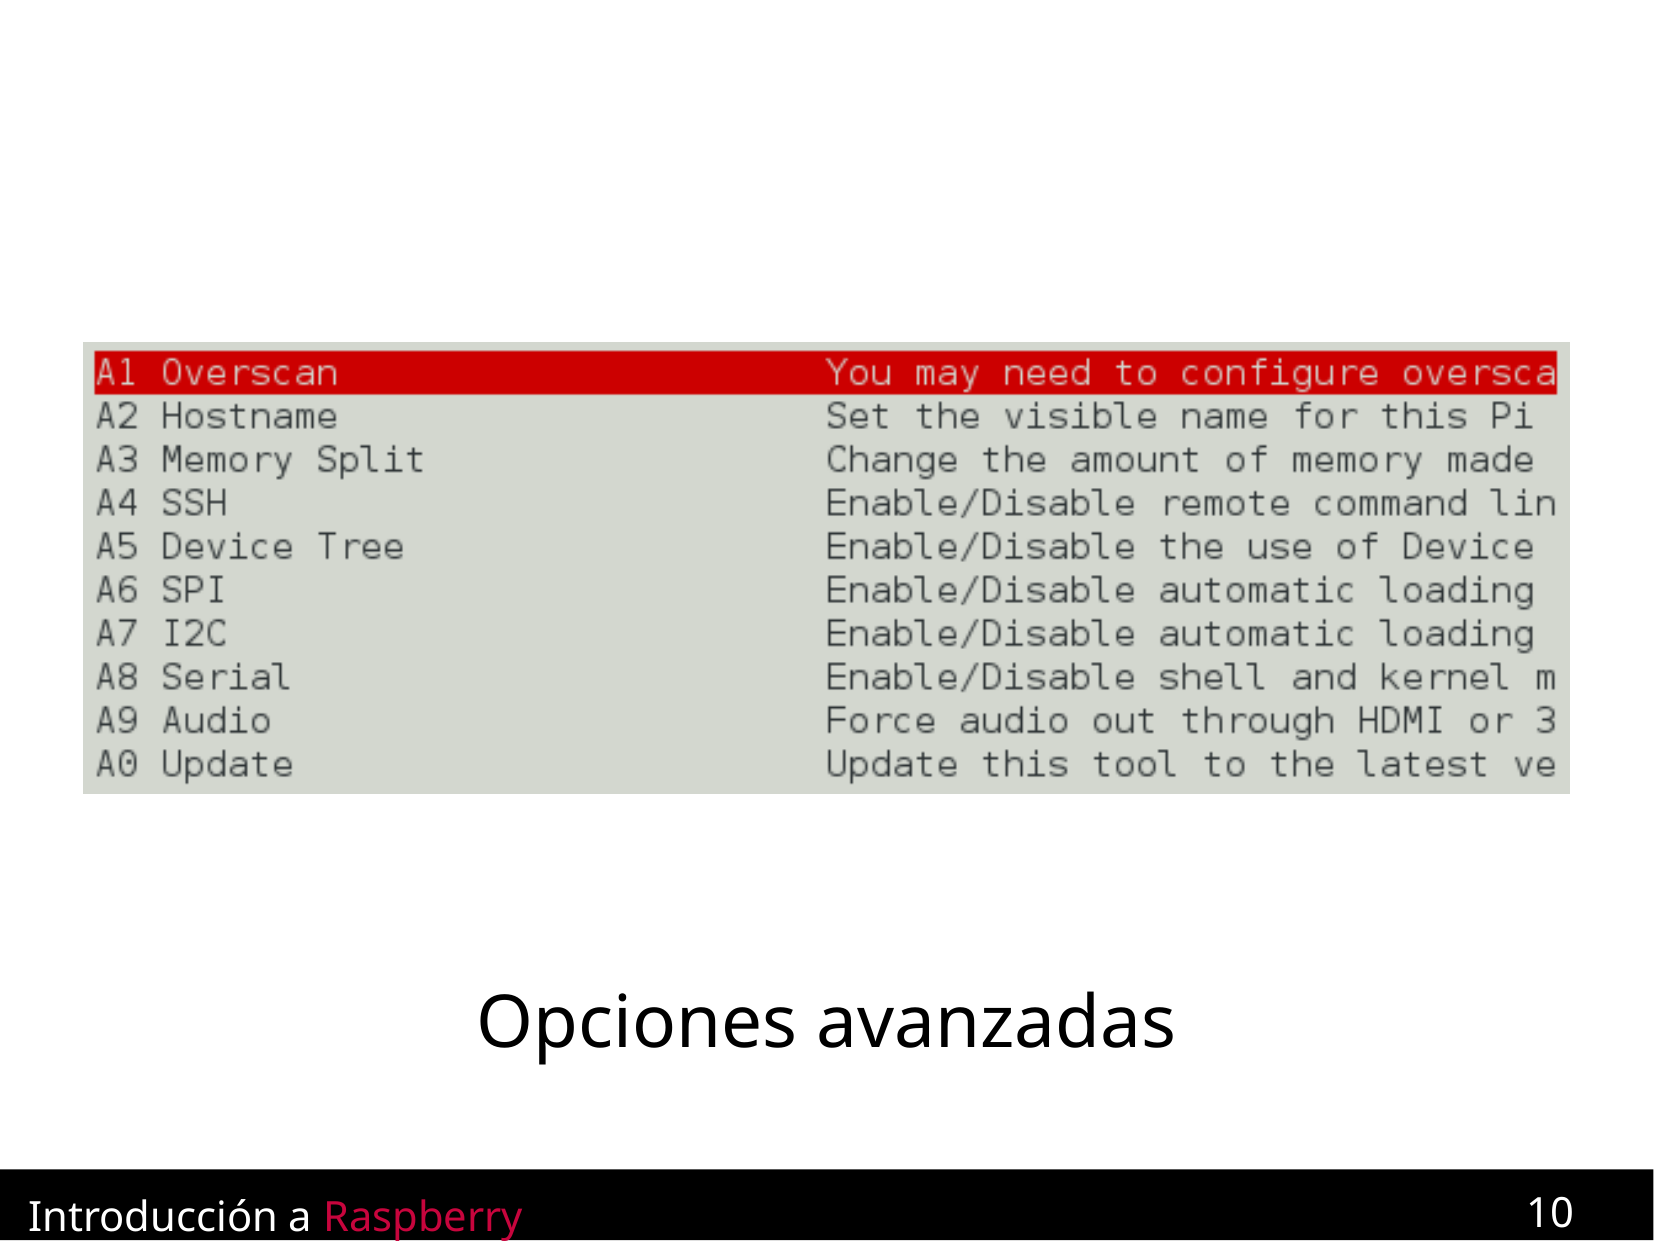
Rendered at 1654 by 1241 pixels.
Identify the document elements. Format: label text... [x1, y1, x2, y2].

text_box Introducción a Raspberry Pi [13, 1179, 556, 1241]
title Opciones avanzadas [82, 915, 1571, 1123]
text_box <number> [1521, 1175, 1654, 1241]
text_box [0, 0, 1654, 1241]
picture [83, 342, 1570, 794]
